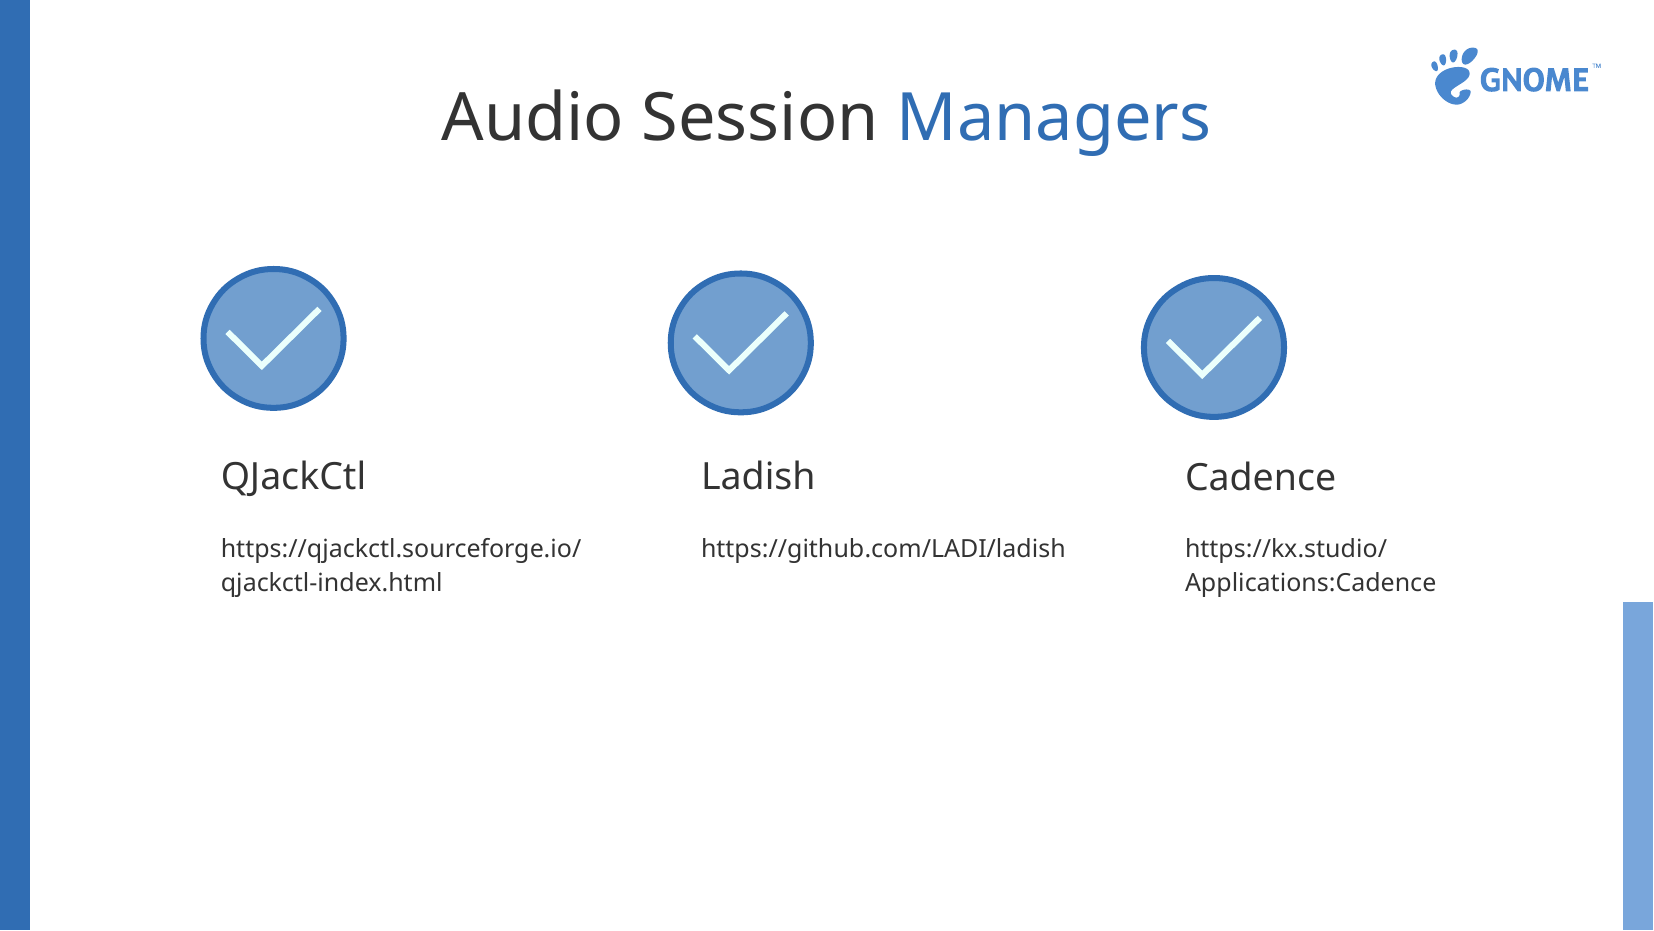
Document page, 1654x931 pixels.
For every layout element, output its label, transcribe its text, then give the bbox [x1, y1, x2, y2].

text_box [1147, 282, 1281, 413]
list Cadence https://kx.studio/Applications:Cadence [1114, 450, 1572, 826]
text_box [207, 273, 340, 404]
title Audio Session Managers [82, 37, 1571, 193]
list QJackCtl https://qjackctl.sourceforge.io/qjackctl-index.html [150, 450, 608, 825]
text_box [674, 277, 807, 409]
list Ladish https://github.com/LADI/ladish [630, 450, 1088, 825]
